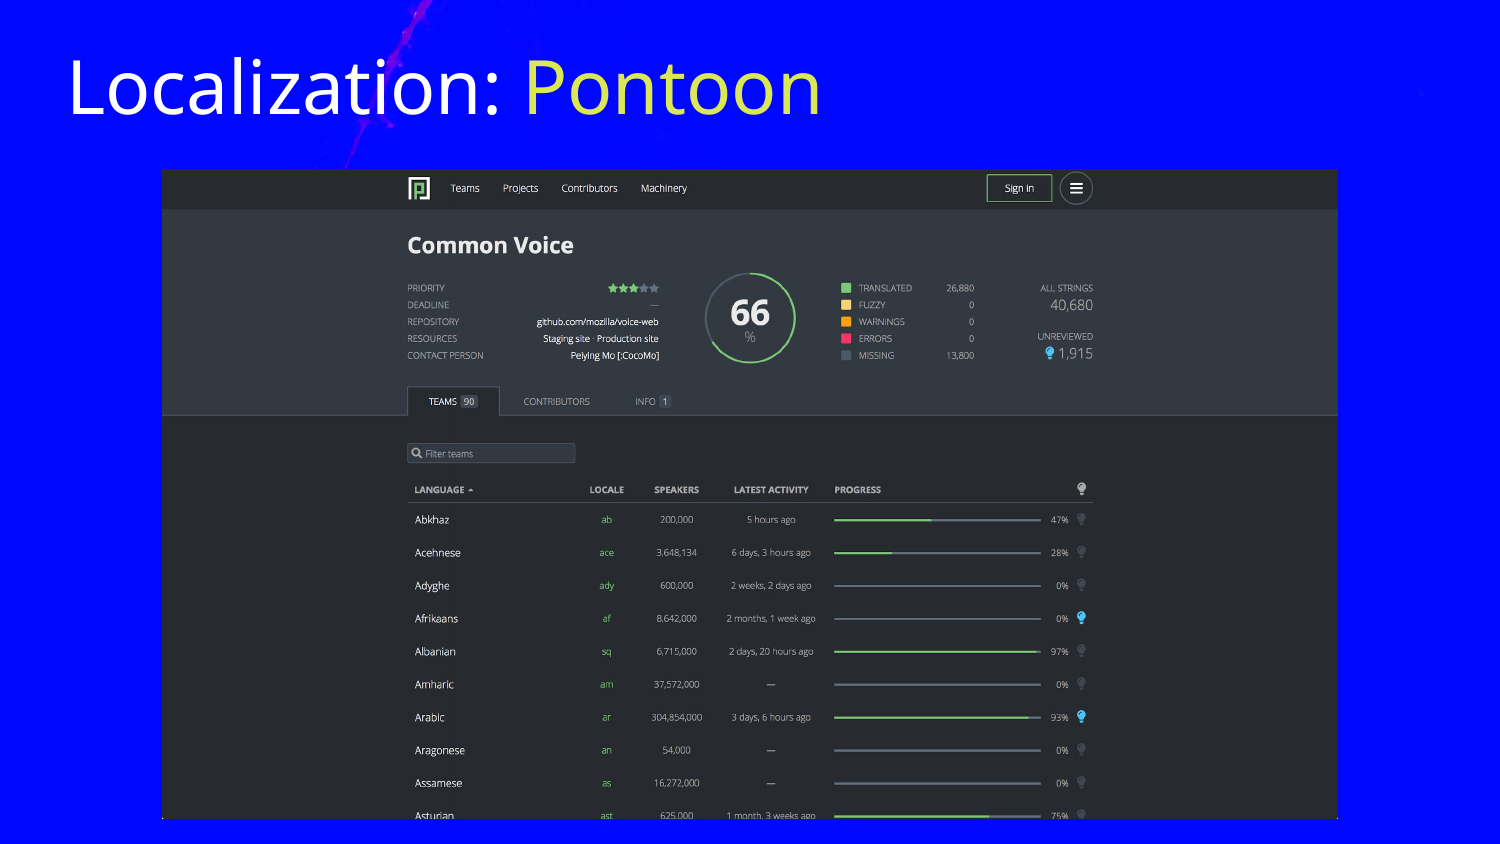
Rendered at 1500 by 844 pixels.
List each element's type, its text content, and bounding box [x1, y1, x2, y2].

title Localization: Pontoon [51, 33, 1492, 145]
picture [0, 0, 1500, 844]
